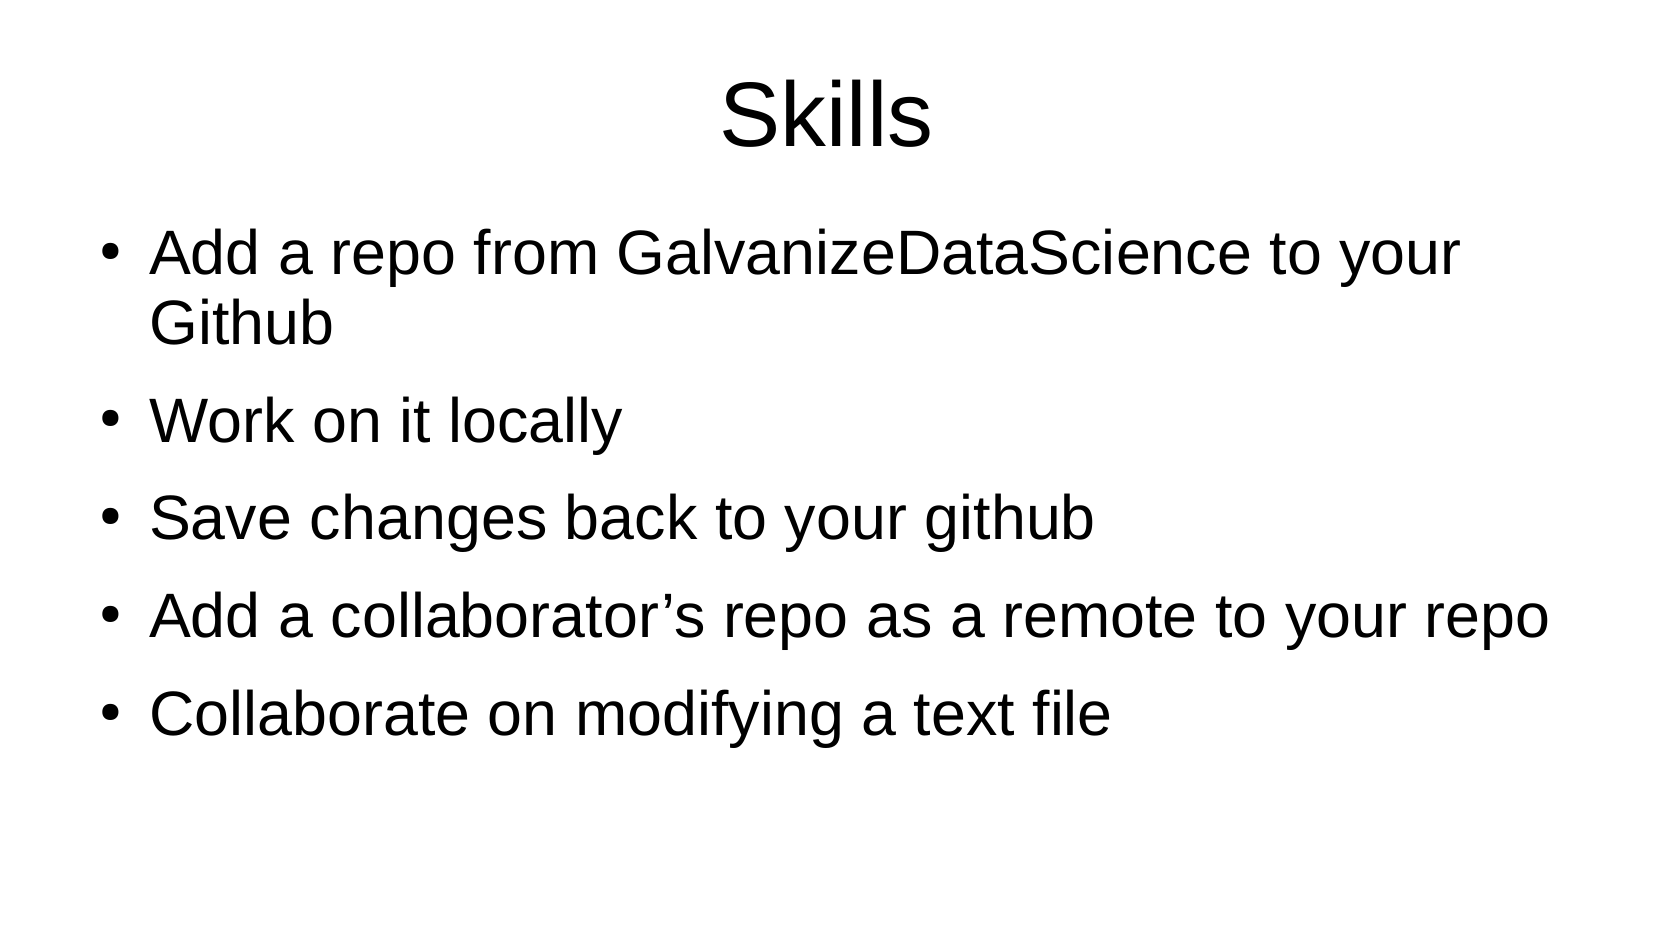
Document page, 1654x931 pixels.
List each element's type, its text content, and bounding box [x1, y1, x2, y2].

title Skills [82, 37, 1571, 193]
list Add a repo from GalvanizeDataScience to your Github Work on it locally Save changes back to your github Add a collaborator’s repo as a remote to your repo Collaborate on modifying a text file [82, 217, 1571, 758]
